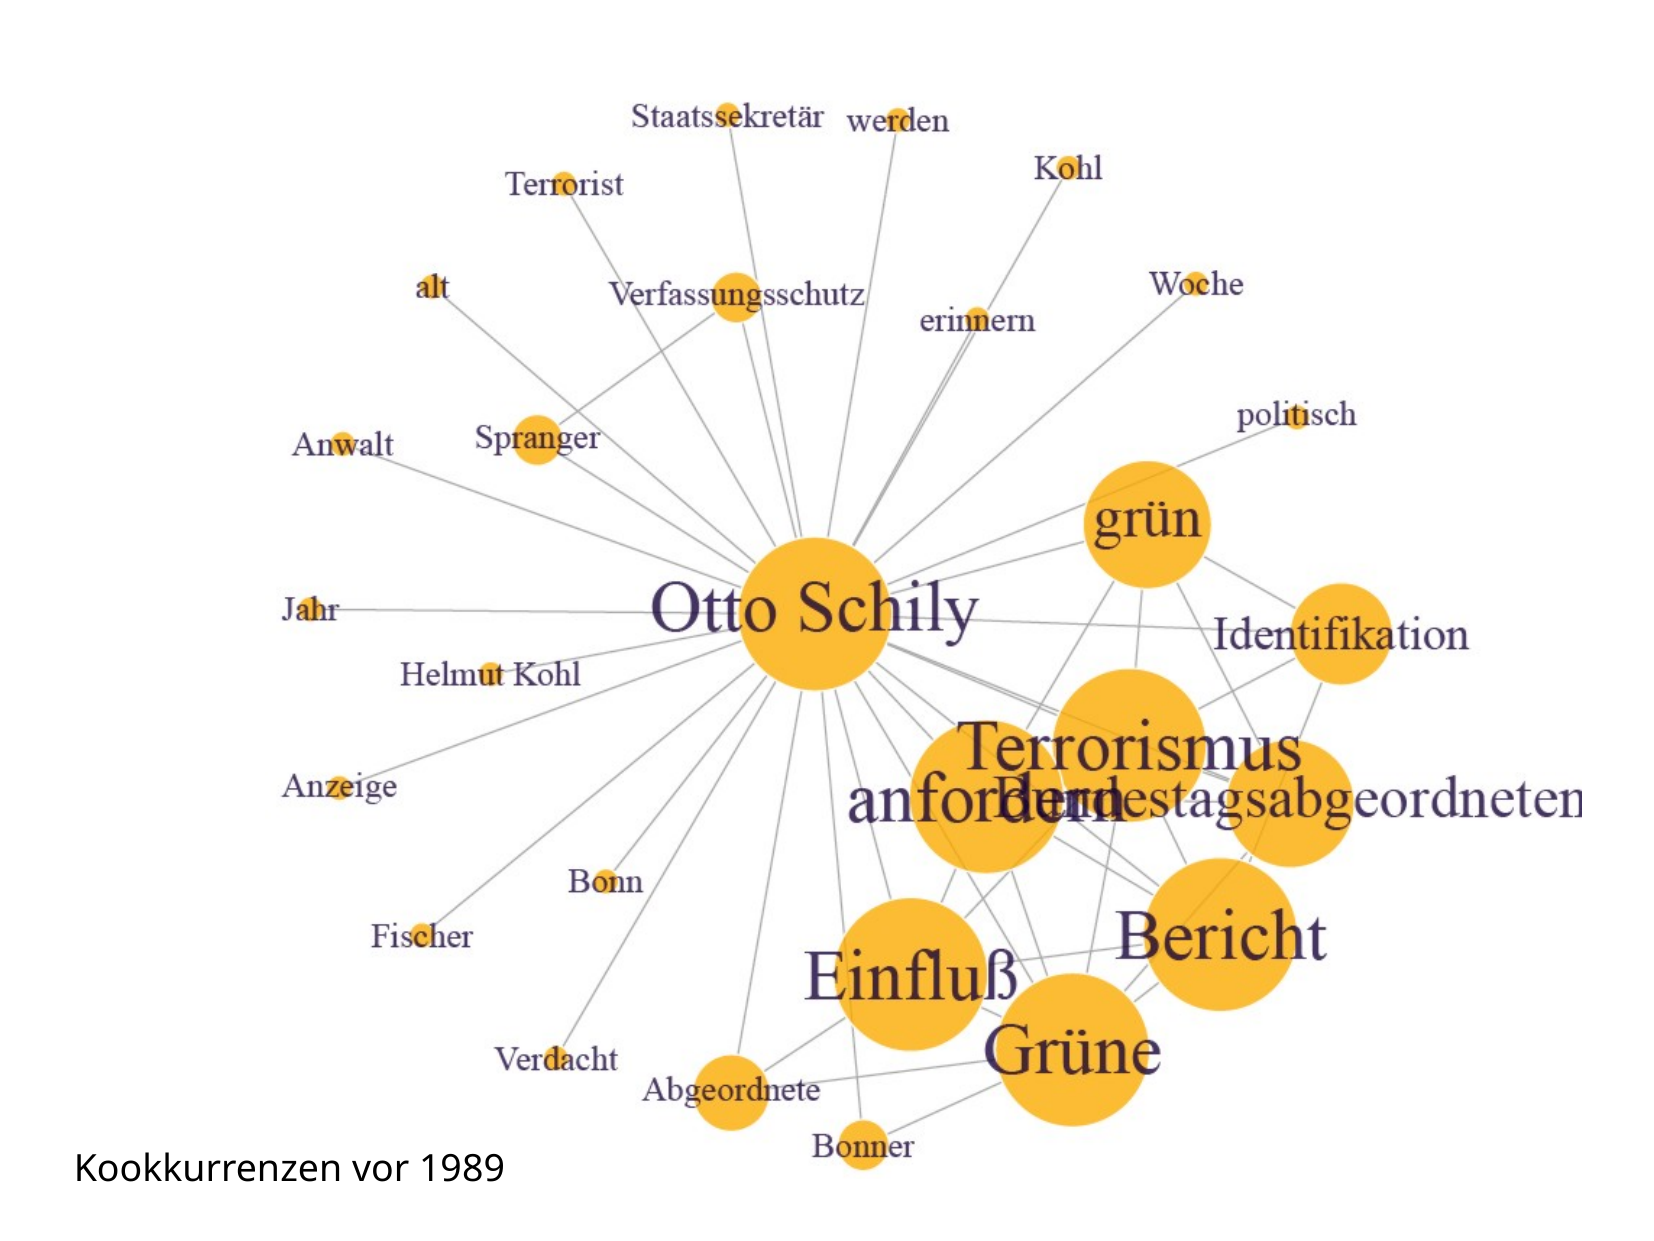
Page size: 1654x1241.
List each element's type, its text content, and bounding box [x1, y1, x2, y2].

text_box Kookkurrenzen vor 1989 [59, 1133, 498, 1198]
picture [265, 55, 1582, 1179]
